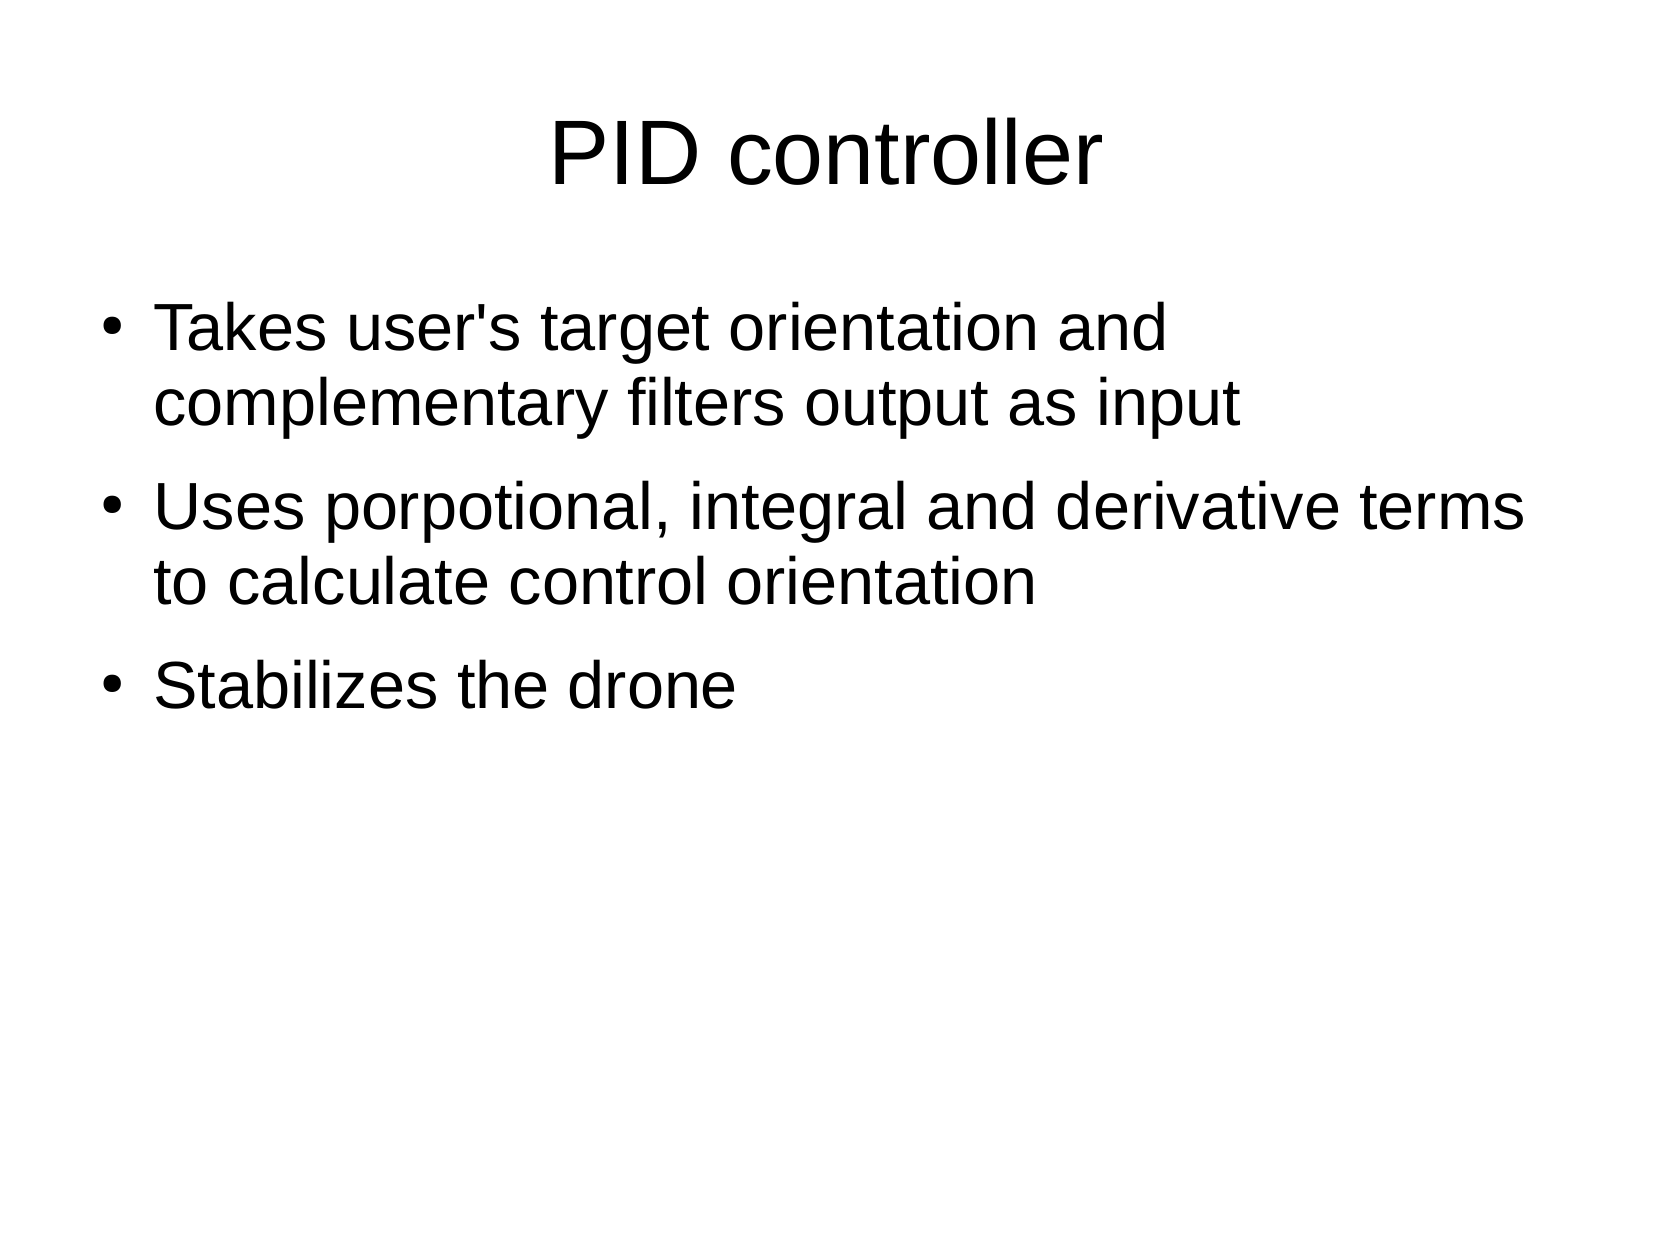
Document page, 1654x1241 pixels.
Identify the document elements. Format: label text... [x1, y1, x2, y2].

title PID controller [82, 49, 1571, 257]
list Takes user's target orientation and complementary filters output as input Uses porpotional, integral and derivative terms to calculate control orientation Stabilizes the drone [82, 290, 1571, 1109]
